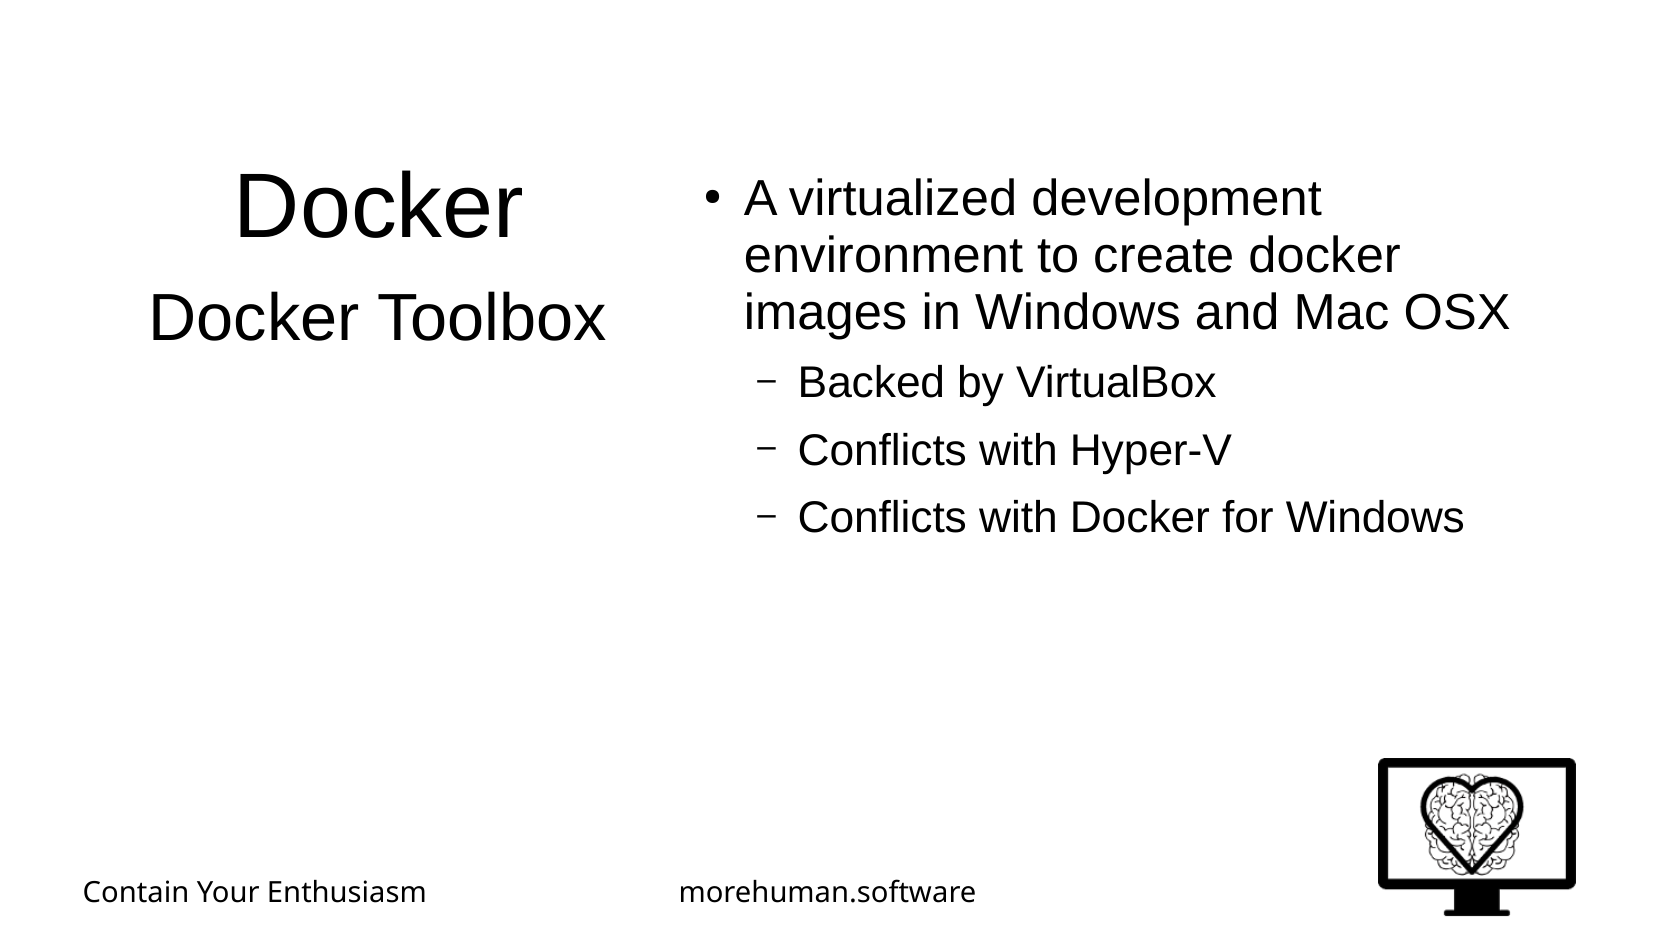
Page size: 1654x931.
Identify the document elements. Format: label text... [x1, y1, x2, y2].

list A virtualized development environment to create docker images in Windows and Mac OSX Backed by VirtualBox Conflicts with Hyper-V Conflicts with Docker for Windows [690, 169, 1572, 545]
title Docker [83, 154, 676, 371]
picture [1378, 758, 1576, 925]
text_box Docker Toolbox [81, 280, 674, 586]
